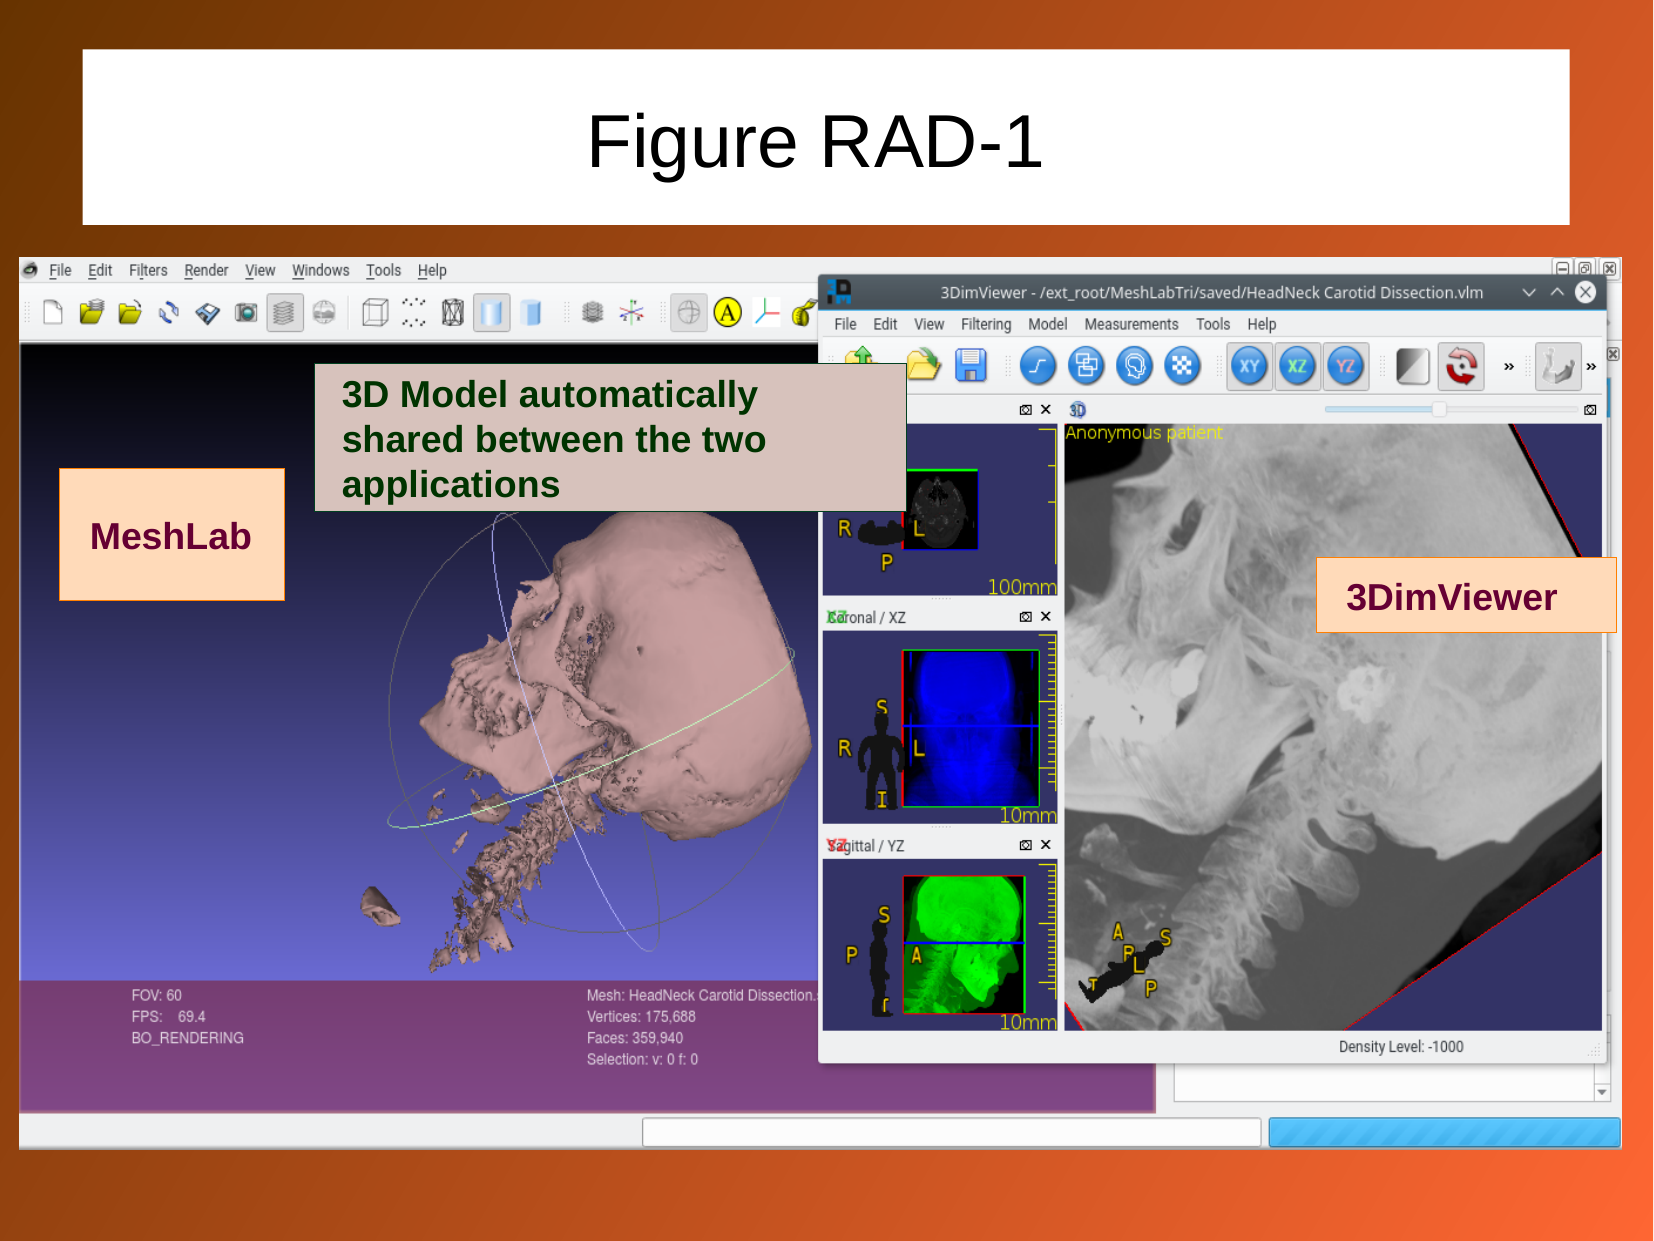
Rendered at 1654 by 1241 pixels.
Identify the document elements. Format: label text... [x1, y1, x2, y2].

picture [19, 257, 1622, 1150]
text_box Figure RAD-1 [82, 49, 1570, 225]
text_box 3DimViewer [1316, 557, 1617, 633]
text_box 3D Model automatically shared between the two applications [314, 363, 907, 512]
text_box MeshLab [59, 468, 285, 601]
